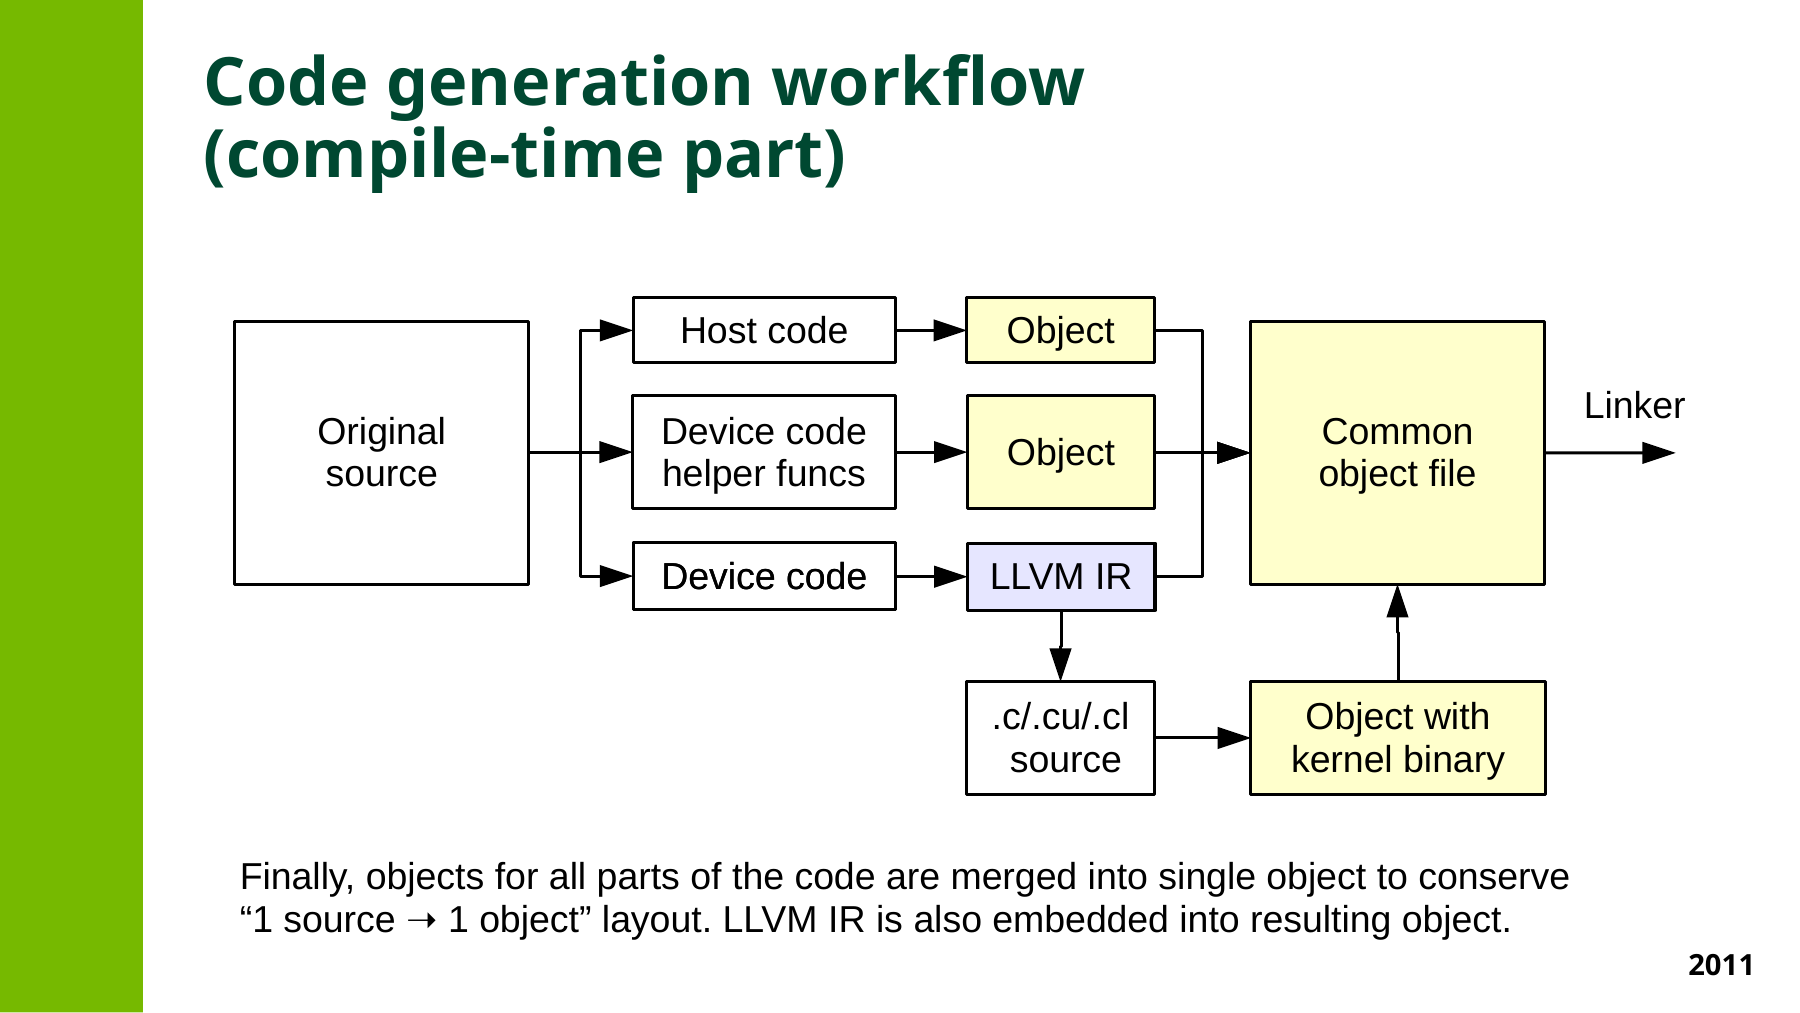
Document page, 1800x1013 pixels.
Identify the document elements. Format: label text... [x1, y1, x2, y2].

text_box .c/.cu/.cl source [966, 681, 1155, 764]
text_box Device code helper funcs [632, 395, 896, 509]
text_box Object [966, 297, 1155, 363]
text_box Host code [633, 297, 896, 363]
text_box Original source [234, 321, 529, 585]
text_box Common object file [1250, 321, 1545, 585]
text_box Object [967, 395, 1155, 509]
text_box LLVM IR [967, 543, 1156, 611]
text_box Finally, objects for all parts of the code are merged into single object to conserve “1 source ➝ 1 object” layout. LLVM IR is also embedded into resulting object. [225, 764, 1727, 949]
text_box Object with kernel binary [1250, 681, 1546, 764]
text_box Device code [633, 542, 896, 610]
title Code generation workflow (compile-time part) [188, 40, 1733, 211]
text_box Linker [1569, 376, 1701, 434]
